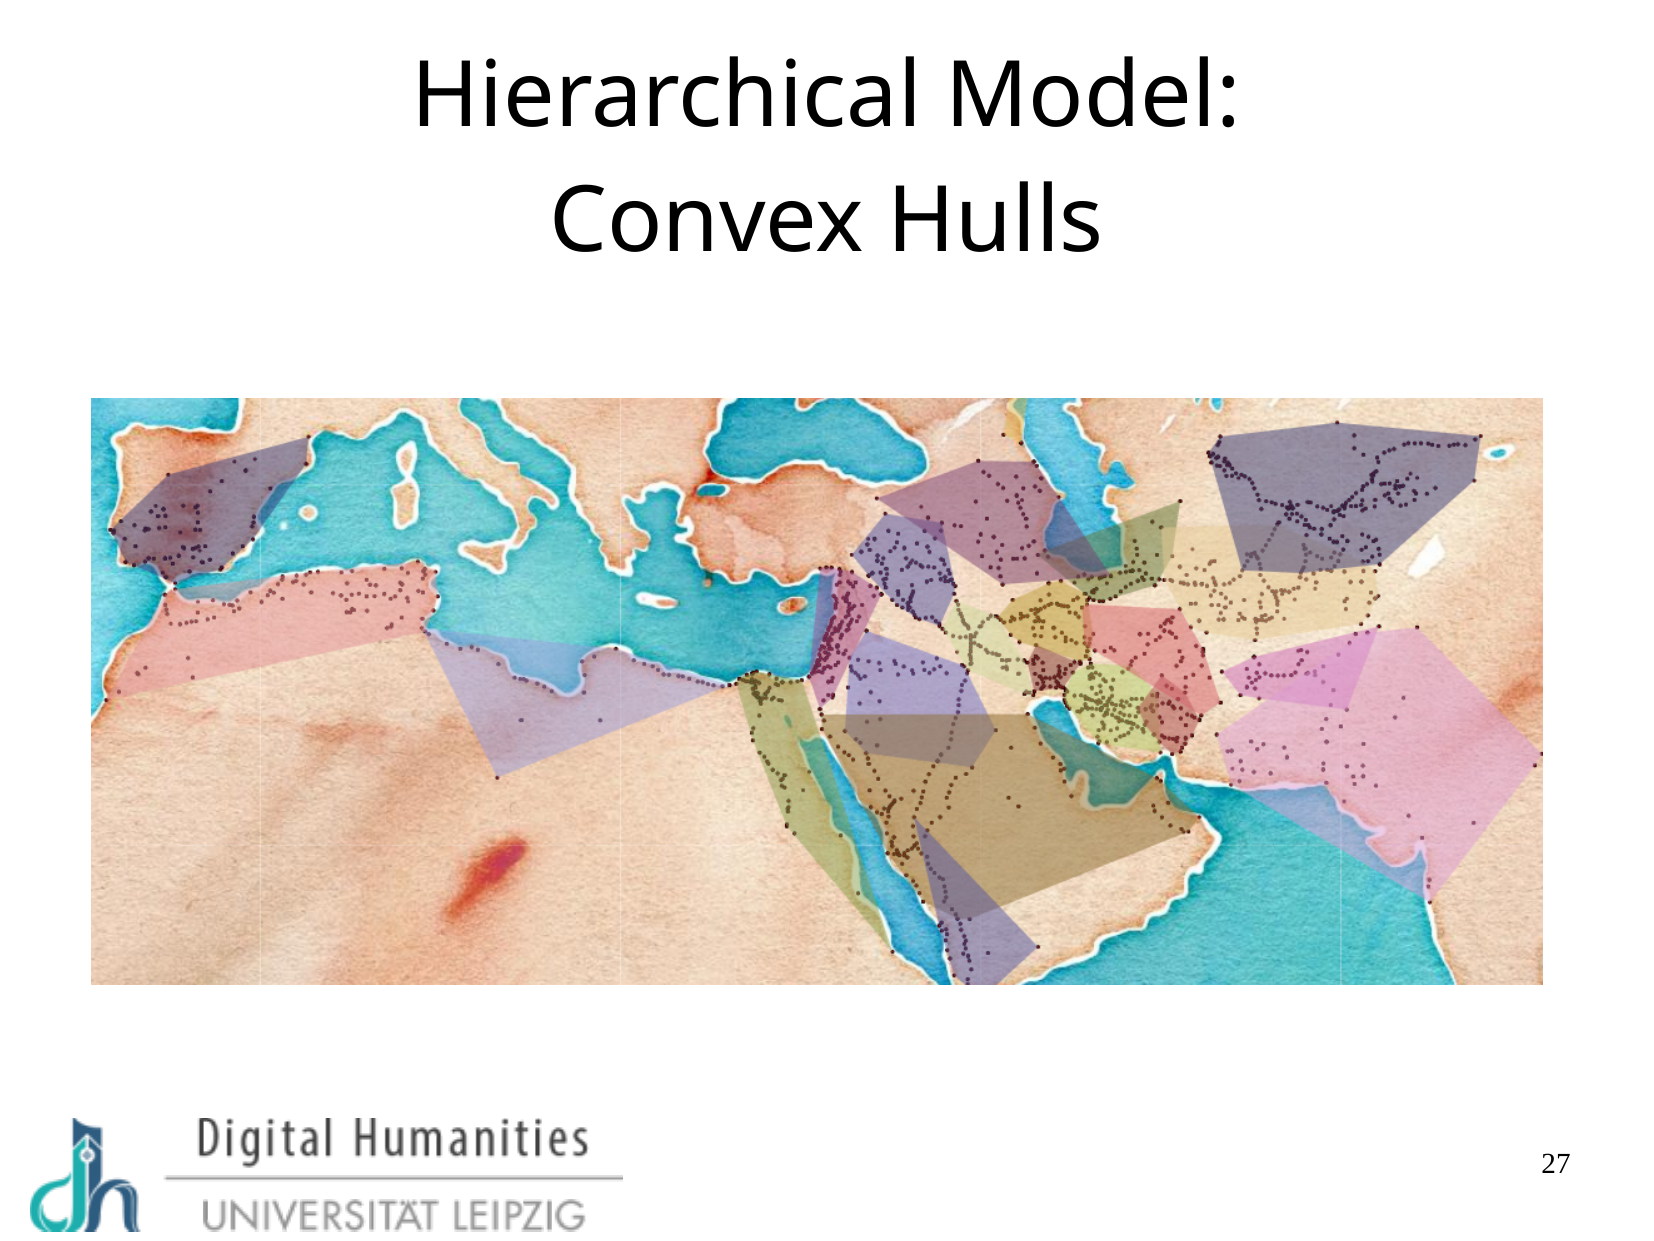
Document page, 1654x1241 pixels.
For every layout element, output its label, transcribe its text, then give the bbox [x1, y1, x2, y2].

title Hierarchical Model: Convex Hulls [82, 25, 1571, 281]
picture [91, 398, 1543, 985]
picture [30, 1118, 623, 1232]
